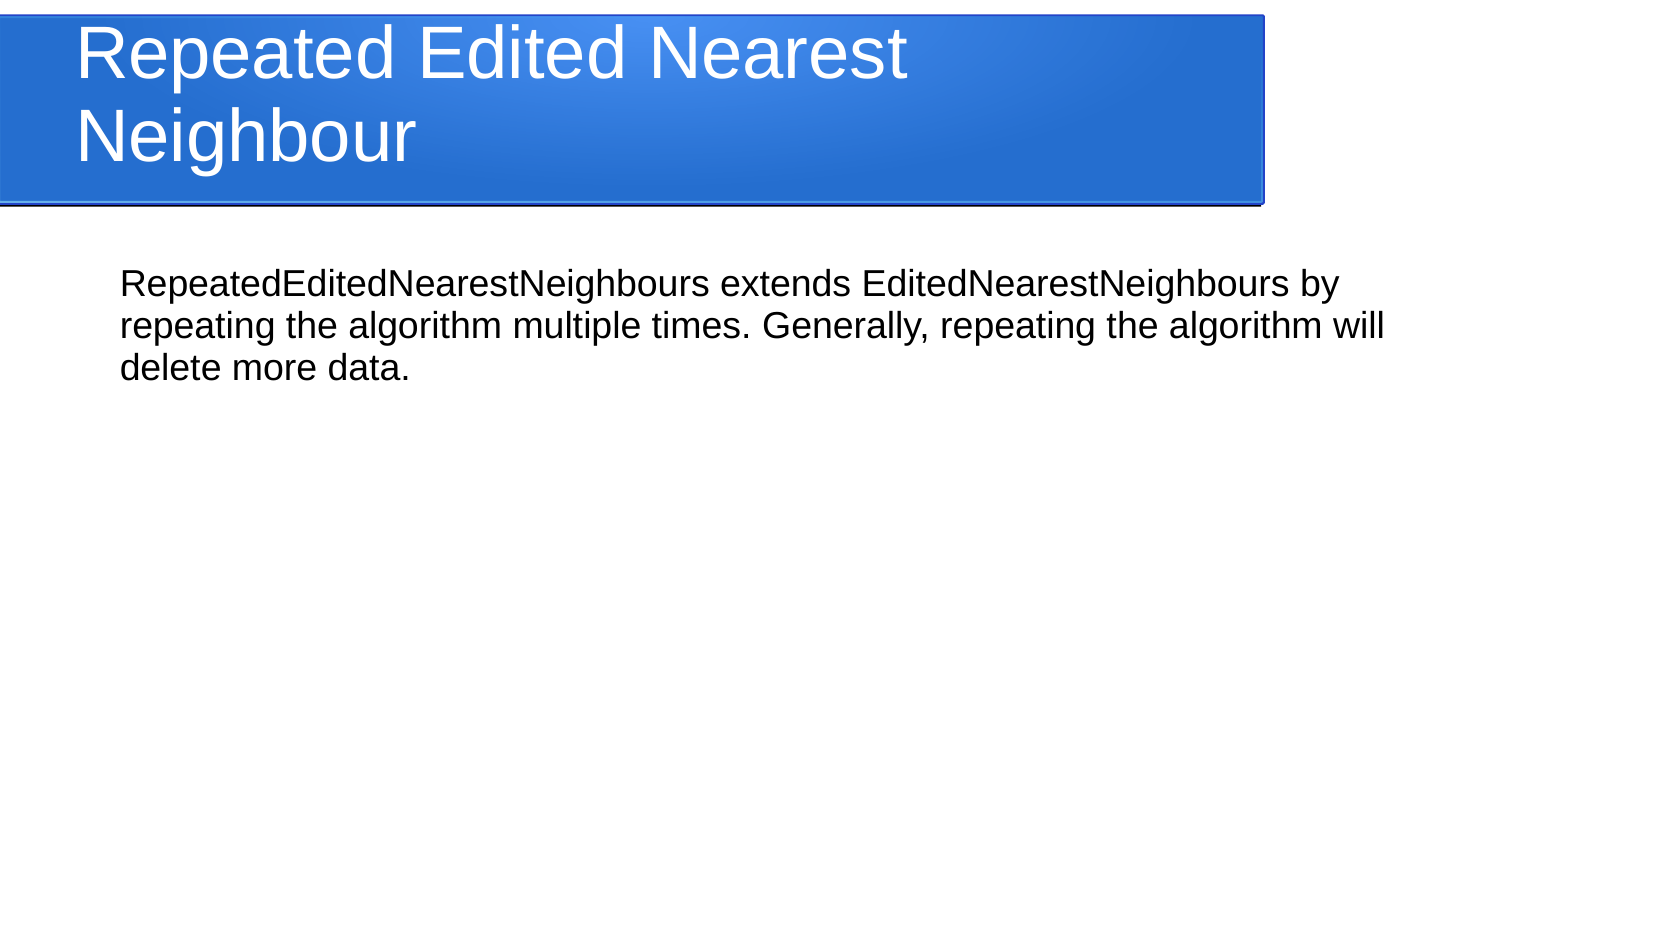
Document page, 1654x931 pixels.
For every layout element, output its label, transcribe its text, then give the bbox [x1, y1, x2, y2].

title Repeated Edited Nearest Neighbour [75, 0, 1227, 220]
text_box RepeatedEditedNearestNeighbours extends EditedNearestNeighbours by repeating the algorithm multiple times. Generally, repeating the algorithm will delete more data. [105, 255, 1471, 396]
